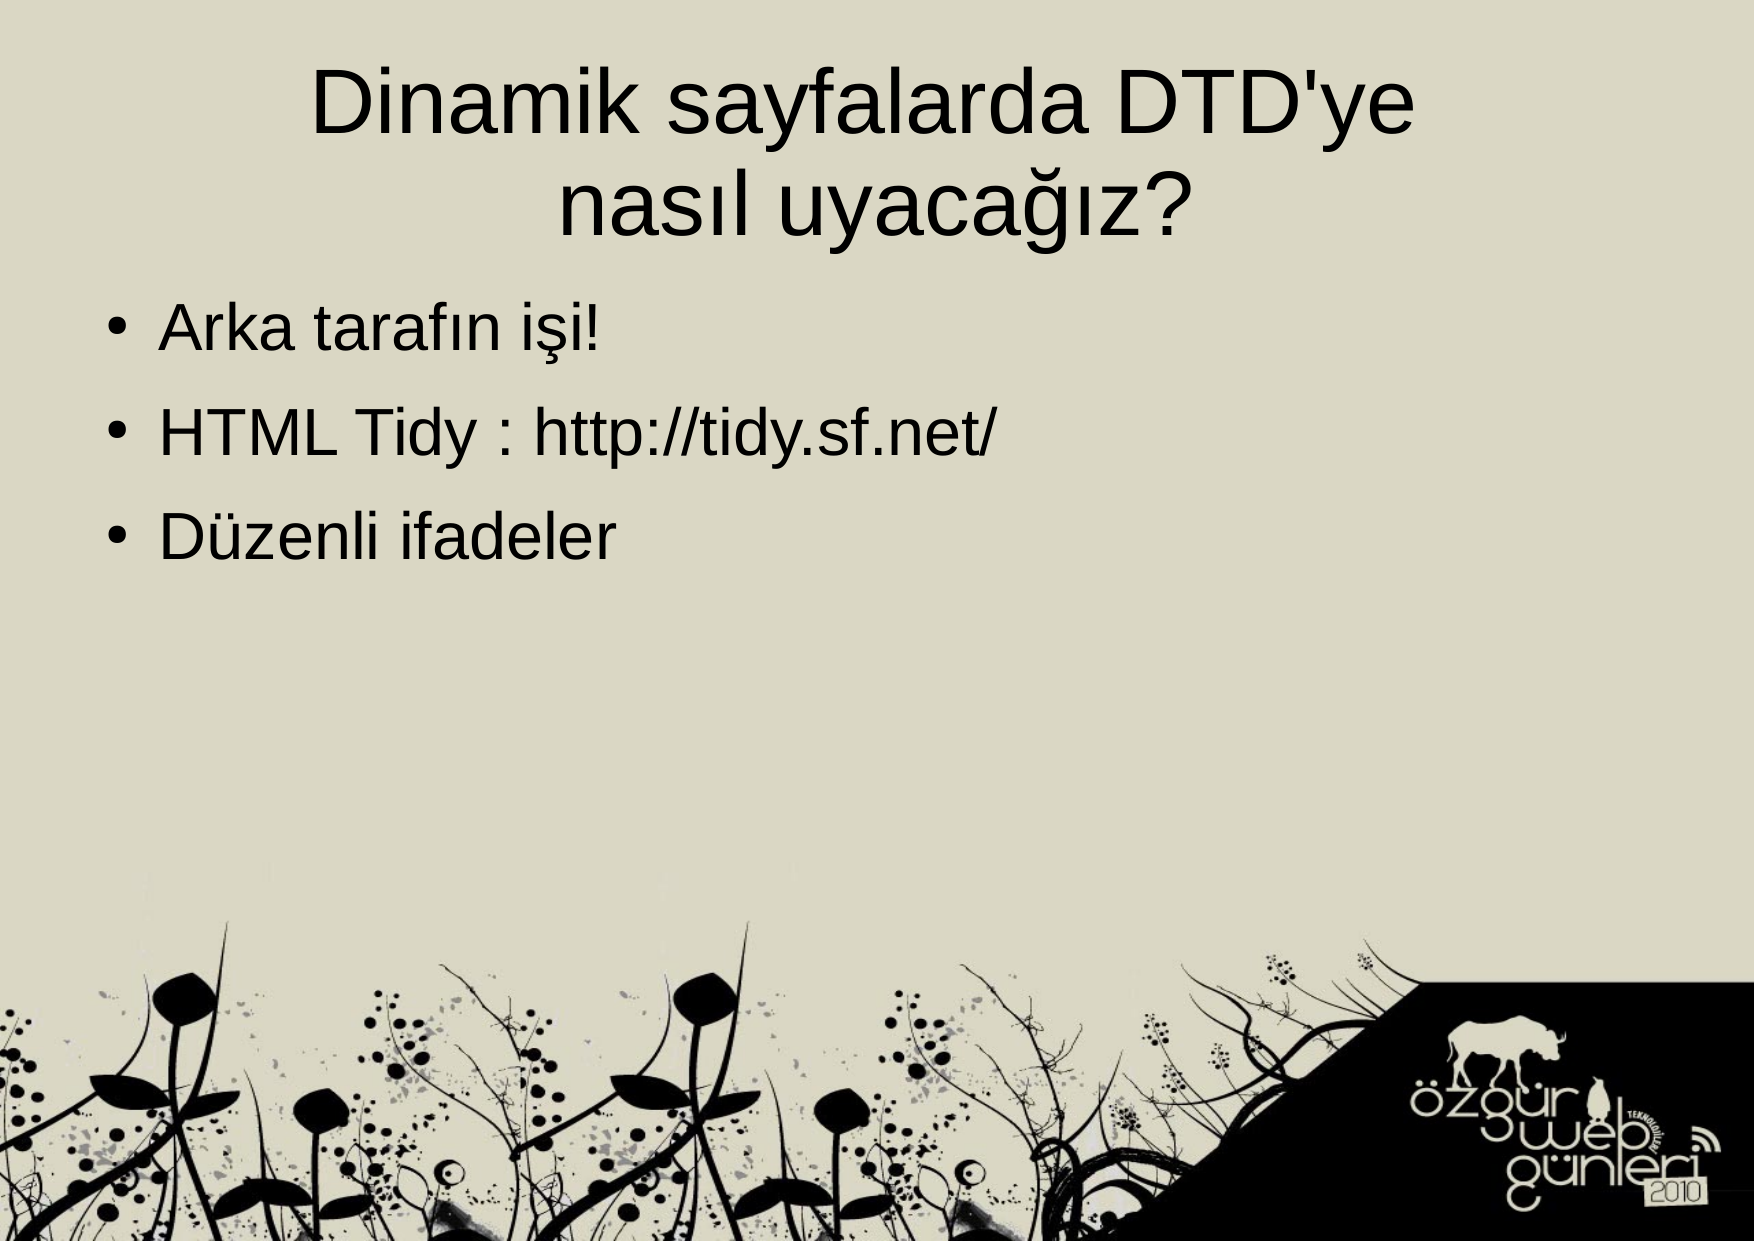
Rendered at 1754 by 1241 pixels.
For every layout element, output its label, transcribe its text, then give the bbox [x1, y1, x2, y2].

picture [0, 0, 1754, 1241]
list Arka tarafın işi! HTML Tidy : http://tidy.sf.net/ Düzenli ifadeler [87, 290, 1667, 1109]
title Dinamik sayfalarda DTD'ye nasıl uyacağız? [87, 50, 1667, 256]
